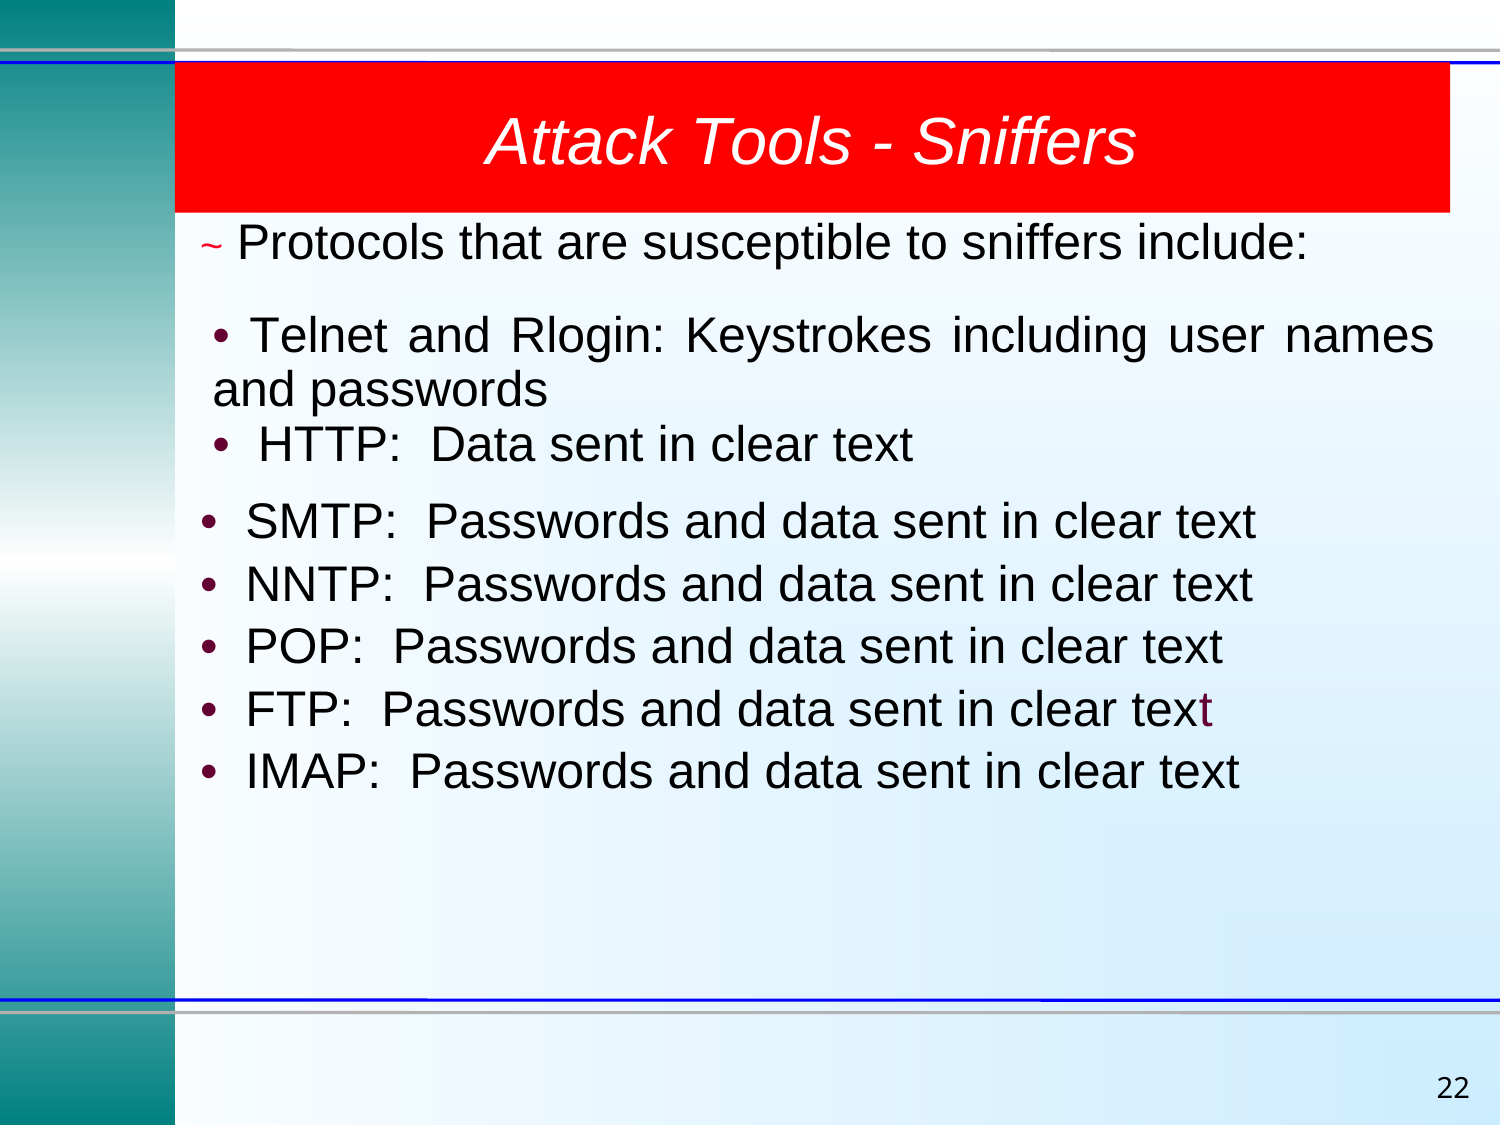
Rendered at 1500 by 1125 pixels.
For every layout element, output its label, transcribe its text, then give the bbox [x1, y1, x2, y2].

picture [175, 1002, 1500, 1011]
text_box Attack Tools - Sniffers [174, 62, 1451, 213]
picture [175, 0, 1500, 48]
picture [175, 52, 1500, 61]
text_box • SMTP: Passwords and data sent in clear text • NNTP: Passwords and data sent in clear text • POP: Passwords and data sent in clear text • FTP: Passwords and data sent in clear text • IMAP: Passwords and data sent in clear text [200, 479, 1460, 807]
text_box ~ Protocols that are susceptible to sniffers include: [200, 212, 1339, 278]
text_box • Telnet and Rlogin: Keystrokes including user names and passwords • HTTP: Data sent in clear text [212, 300, 1450, 479]
picture [175, 65, 1500, 998]
picture [175, 1015, 1500, 1125]
